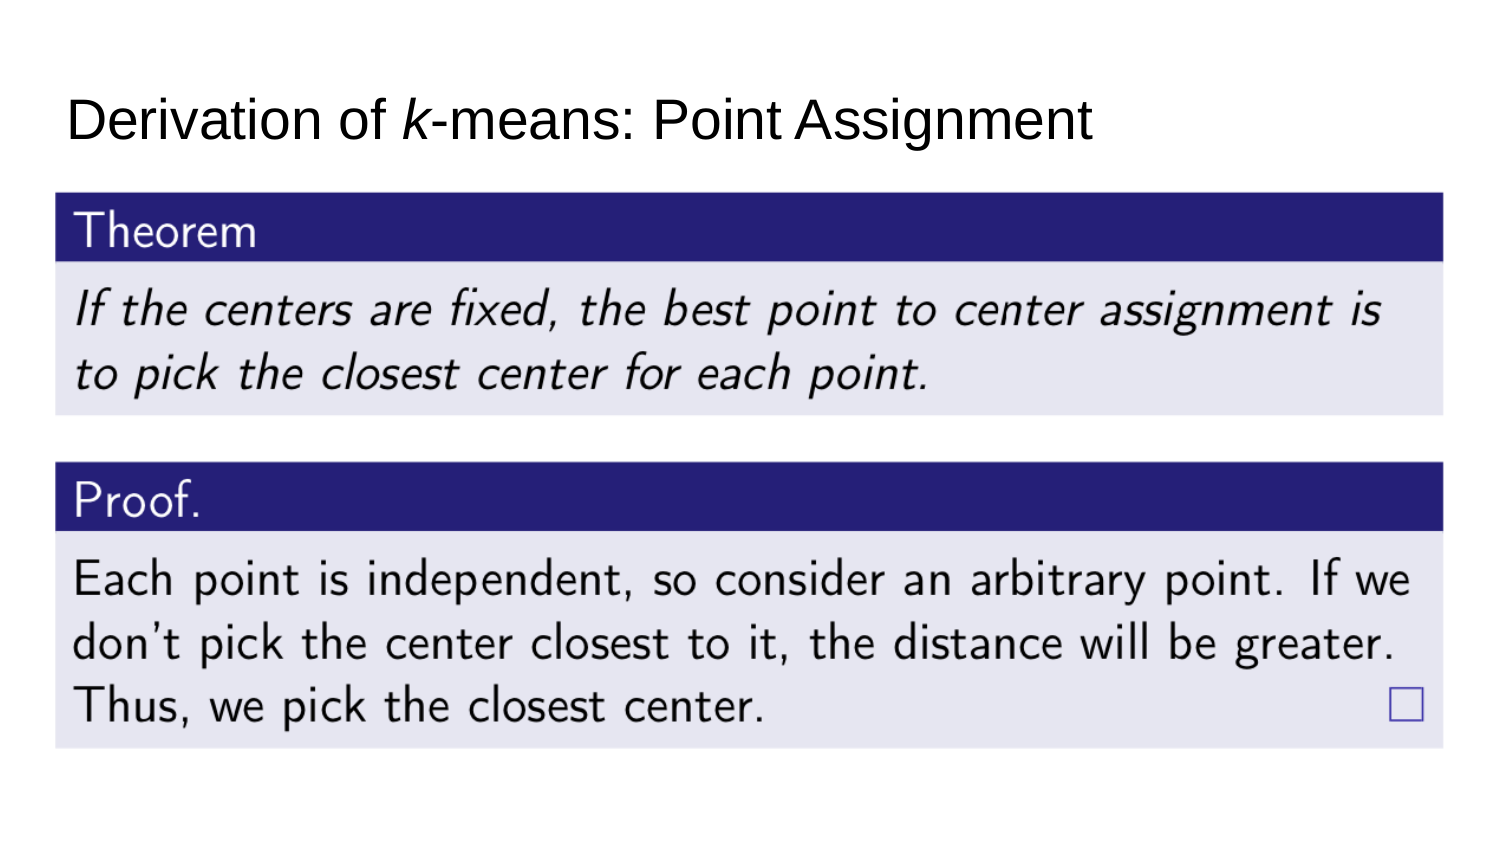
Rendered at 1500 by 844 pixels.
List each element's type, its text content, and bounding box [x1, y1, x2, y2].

picture [53, 188, 1447, 750]
title Derivation of k-means: Point Assignment [51, 72, 1449, 167]
